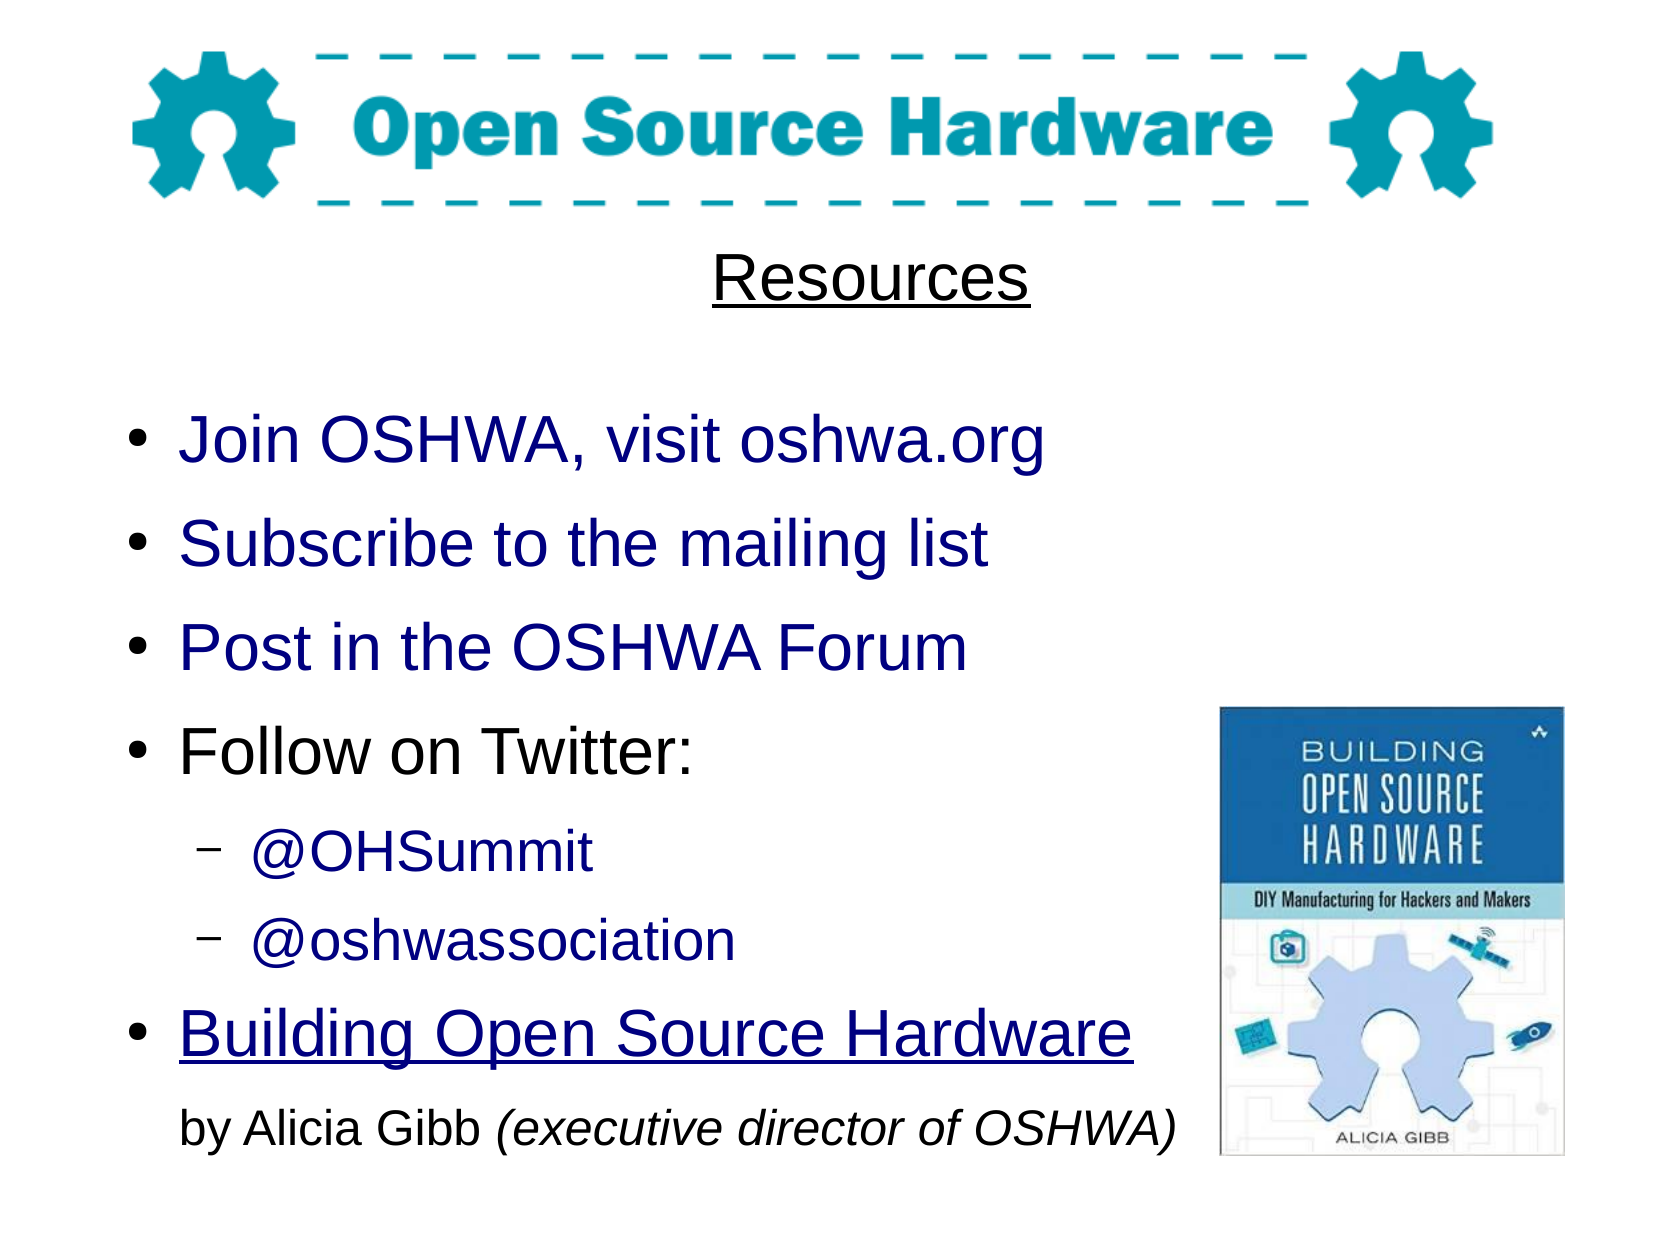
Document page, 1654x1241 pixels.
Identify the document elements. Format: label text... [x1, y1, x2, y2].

picture [1219, 706, 1565, 1156]
picture [114, 11, 1531, 241]
list Resources Join OSHWA, visit oshwa.org Subscribe to the mailing list Post in the OSHWA Forum Follow on Twitter: @OHSummit @oshwassociation Building Open Source Hardware by Alicia Gibb (executive director of OSHWA) [108, 239, 1564, 1241]
